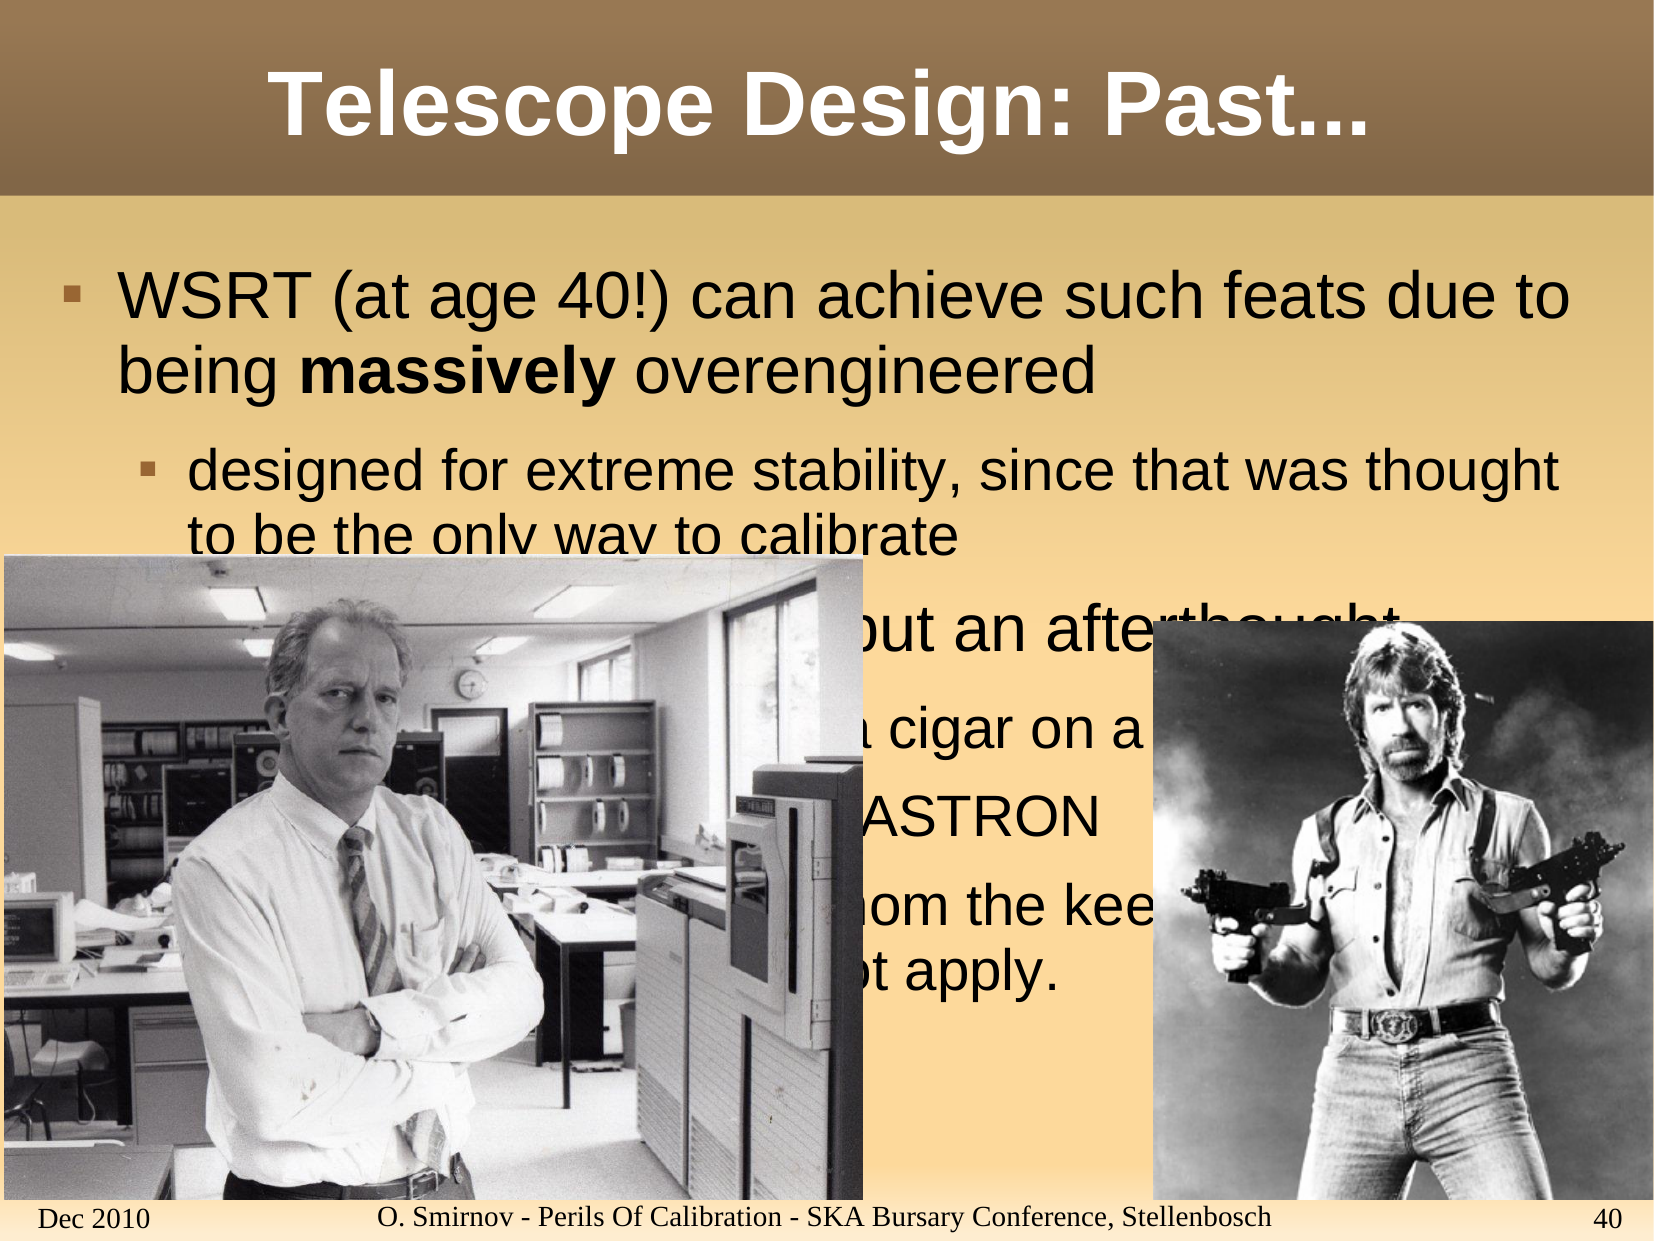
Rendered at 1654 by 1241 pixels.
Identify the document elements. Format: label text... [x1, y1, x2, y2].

picture [0, 0, 1654, 1241]
title Telescope Design: Past... [76, 0, 1565, 208]
list WSRT (at age 40!) can achieve such feats due to being massively overengineered designed for extreme stability, since that was thought to be the only way to calibrate Reduction software was but an afterthought Built by Wim Brouw over a cigar on a quiet afternoon ...while not busy directing ASTRON One of these people to whom the keeping-7-things-in-mind-at-once limit does not apply. [46, 258, 1613, 1201]
